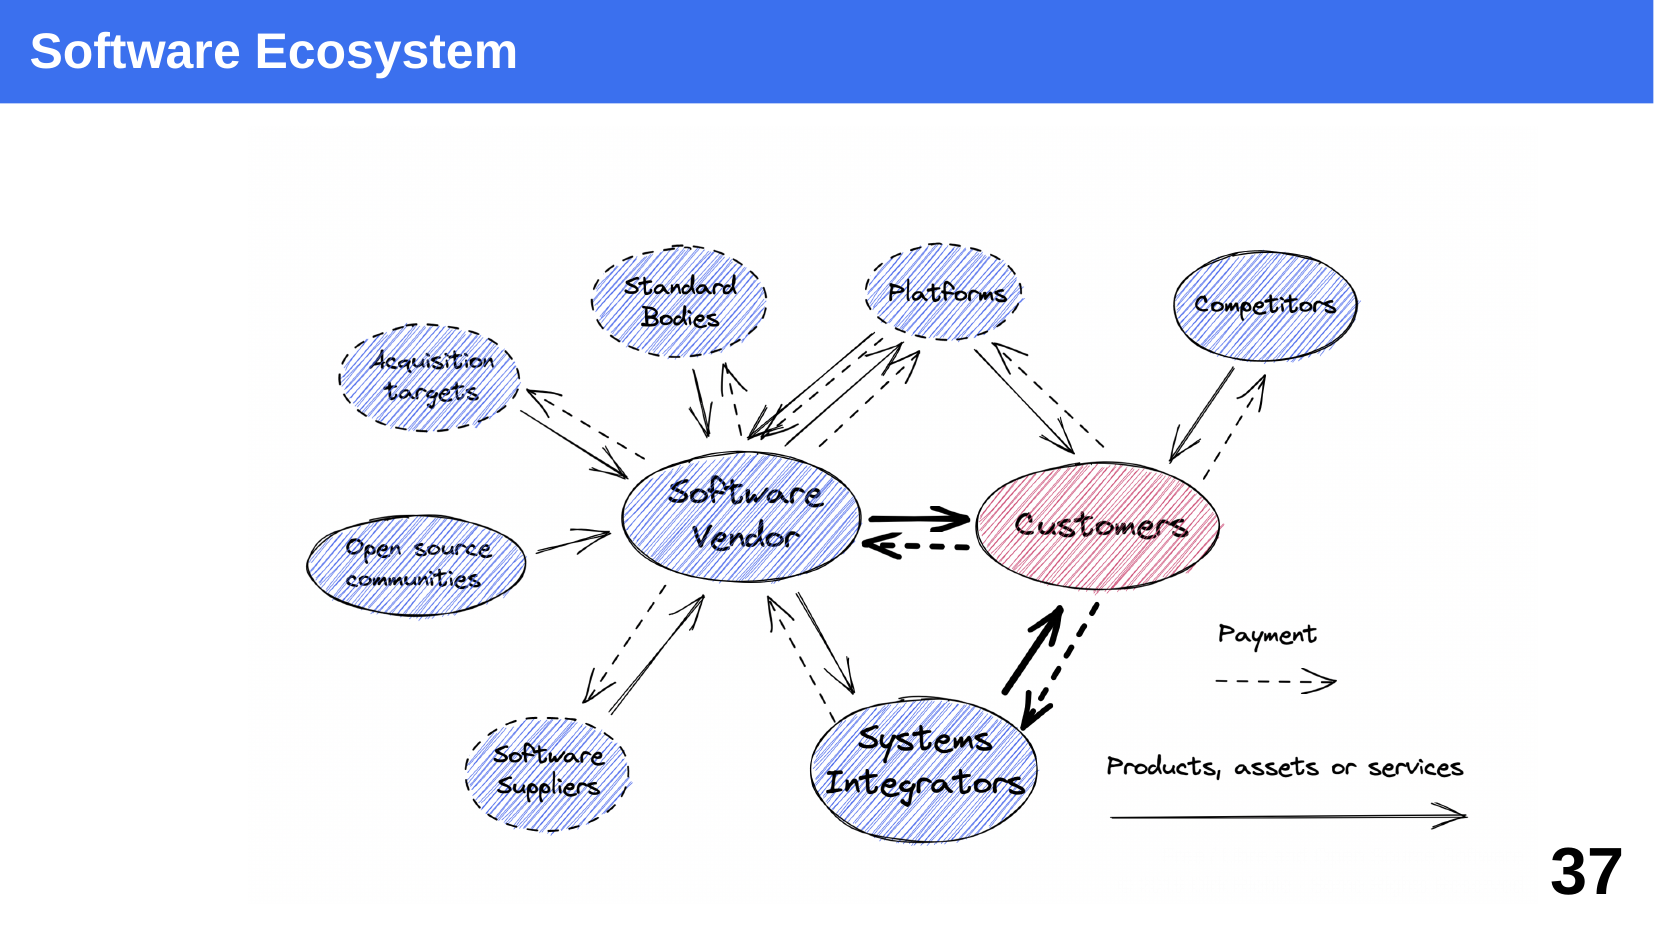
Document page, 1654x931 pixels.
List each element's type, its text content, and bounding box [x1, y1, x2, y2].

title Software Ecosystem [0, 0, 1654, 104]
picture [248, 126, 1538, 904]
